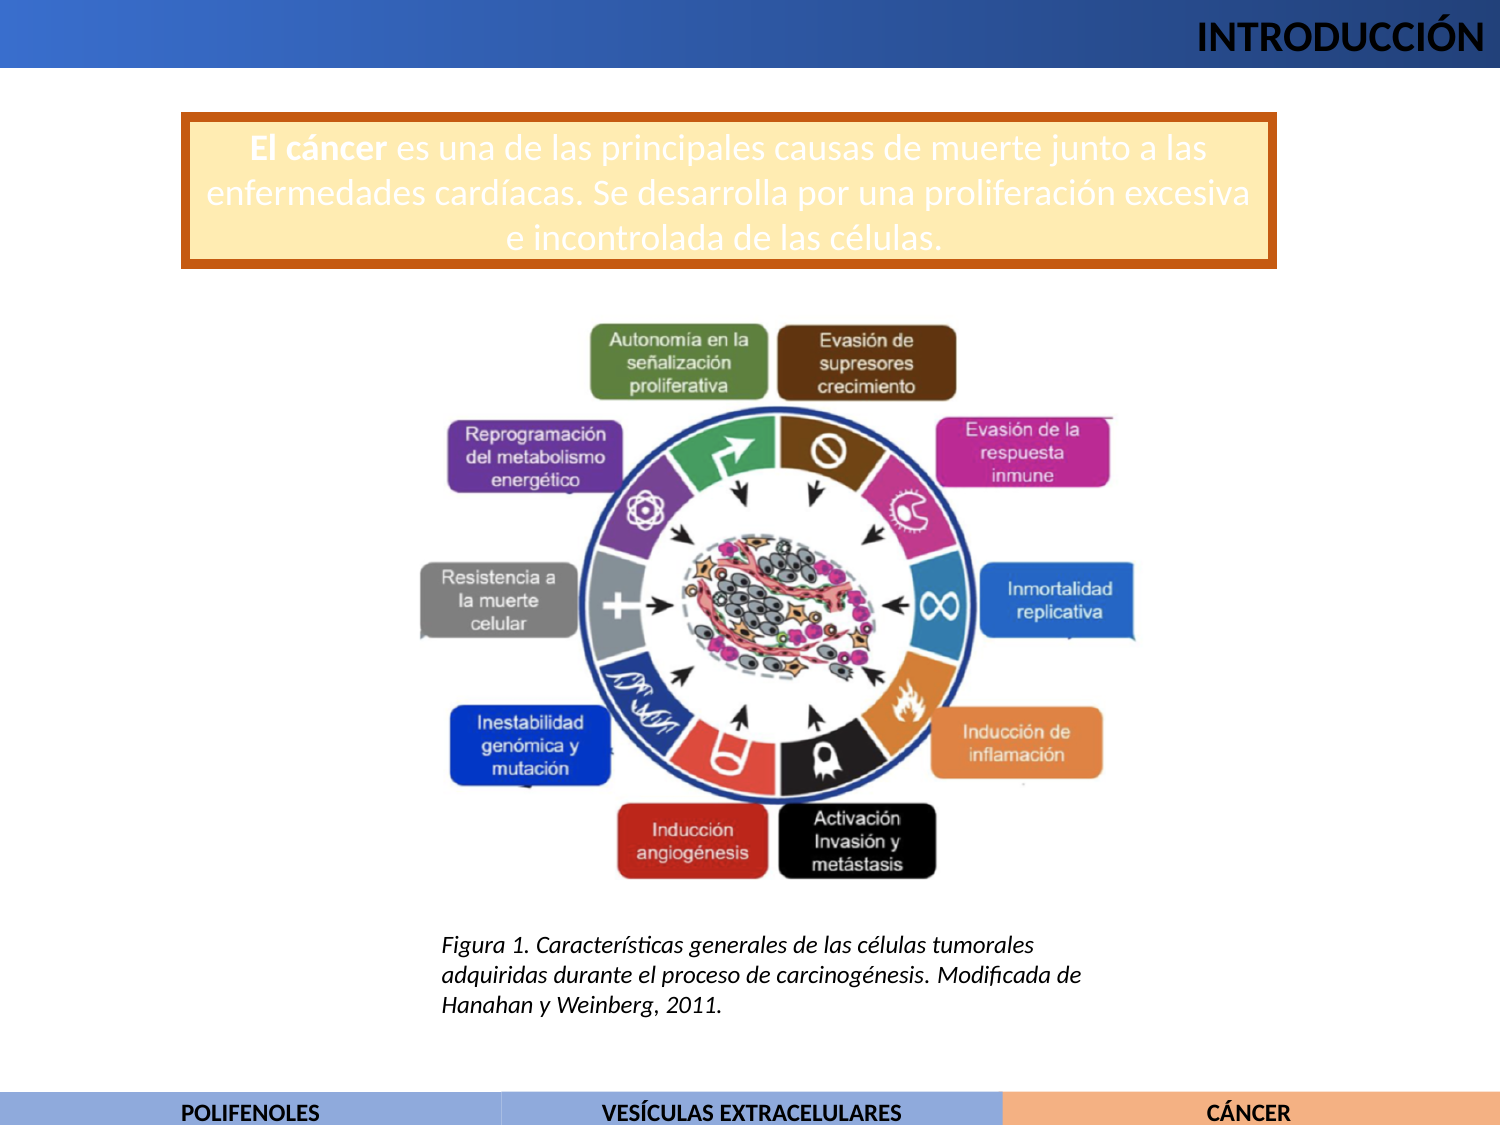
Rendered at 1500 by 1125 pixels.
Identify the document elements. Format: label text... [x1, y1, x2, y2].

picture [376, 280, 1173, 937]
text_box INTRODUCCIÓN [0, 0, 1500, 68]
text_box El cáncer es una de las principales causas de muerte junto a las enfermedades cardíacas. Se desarrolla por una proliferación excesiva e incontrolada de las células. [185, 117, 1273, 264]
text_box Figura 1. Características generales de las células tumorales adquiridas durante el proceso de carcinogénesis. Modificada de Hanahan y Weinberg, 2011. [426, 921, 1123, 1060]
text_box POLIFENOLES [0, 1092, 501, 1125]
text_box VESÍCULAS EXTRACELULARES [501, 1091, 1003, 1125]
text_box CÁNCER [1003, 1091, 1500, 1125]
